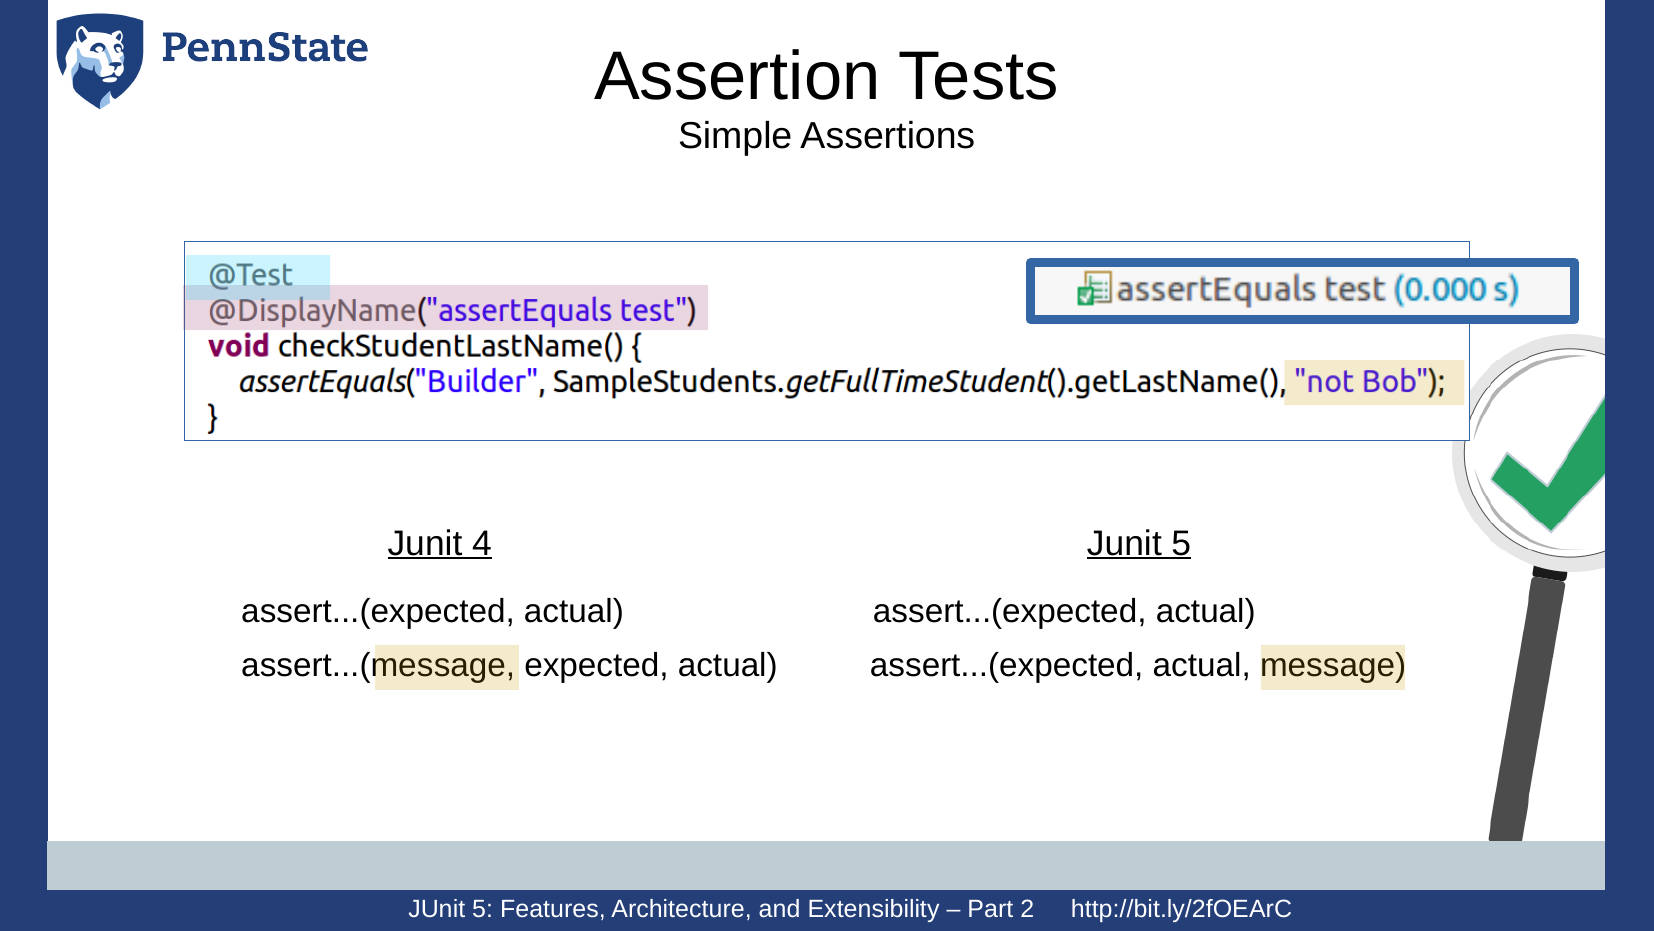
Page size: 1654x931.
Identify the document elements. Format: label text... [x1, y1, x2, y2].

text_box [375, 644, 519, 690]
title assert...(expected, actual) assert...(expected, actual) [241, 569, 1456, 622]
title Assertion Tests Simple Assertions [61, 19, 1592, 175]
text_box [1260, 644, 1405, 690]
text_box [1284, 360, 1465, 406]
picture [184, 241, 1605, 841]
picture [48, 0, 411, 152]
text_box [183, 255, 709, 331]
picture [1035, 267, 1571, 316]
title assert...(message, expected, actual) assert...(expected, actual, message) [241, 622, 1456, 707]
title Junit 4 Junit 5 [241, 500, 1456, 569]
